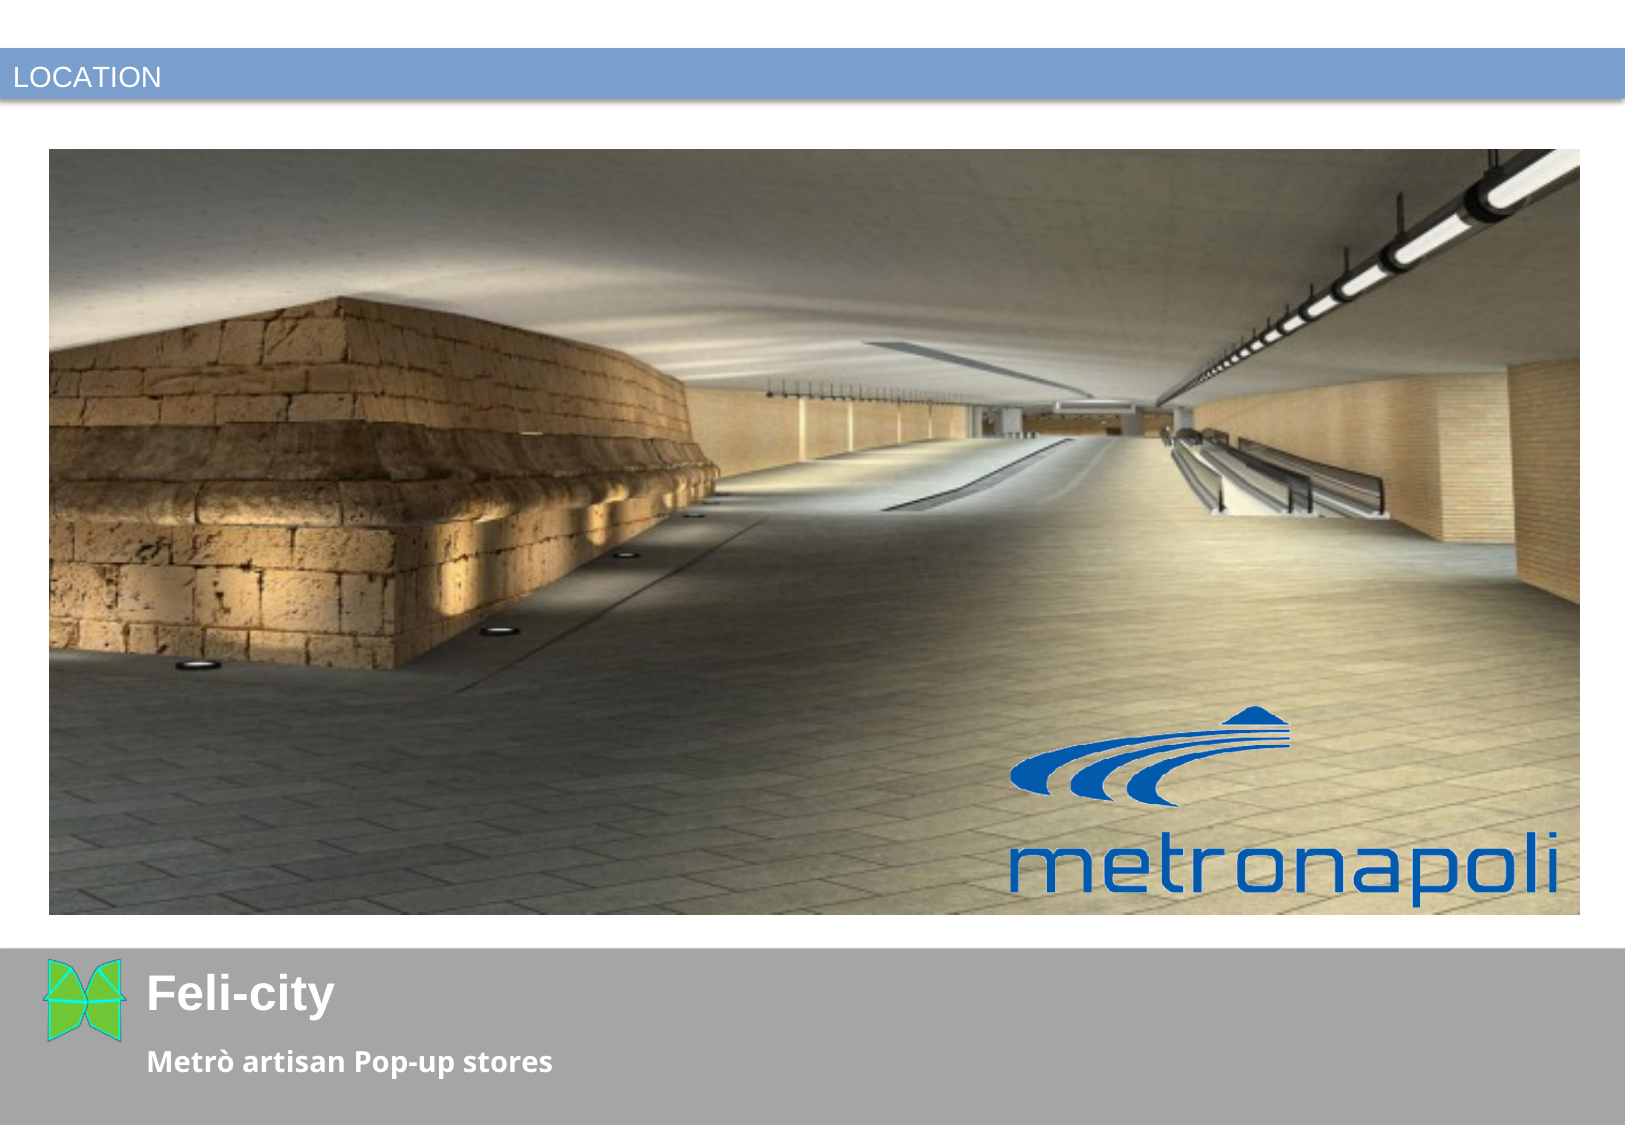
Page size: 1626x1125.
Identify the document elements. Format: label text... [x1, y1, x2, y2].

text_box [0, 945, 1625, 1125]
text_box LOCATION [10, 58, 163, 129]
text_box [0, 43, 1625, 119]
text_box Feli-city Metrò artisan Pop-up stores [143, 962, 1066, 1079]
picture [49, 149, 1580, 916]
